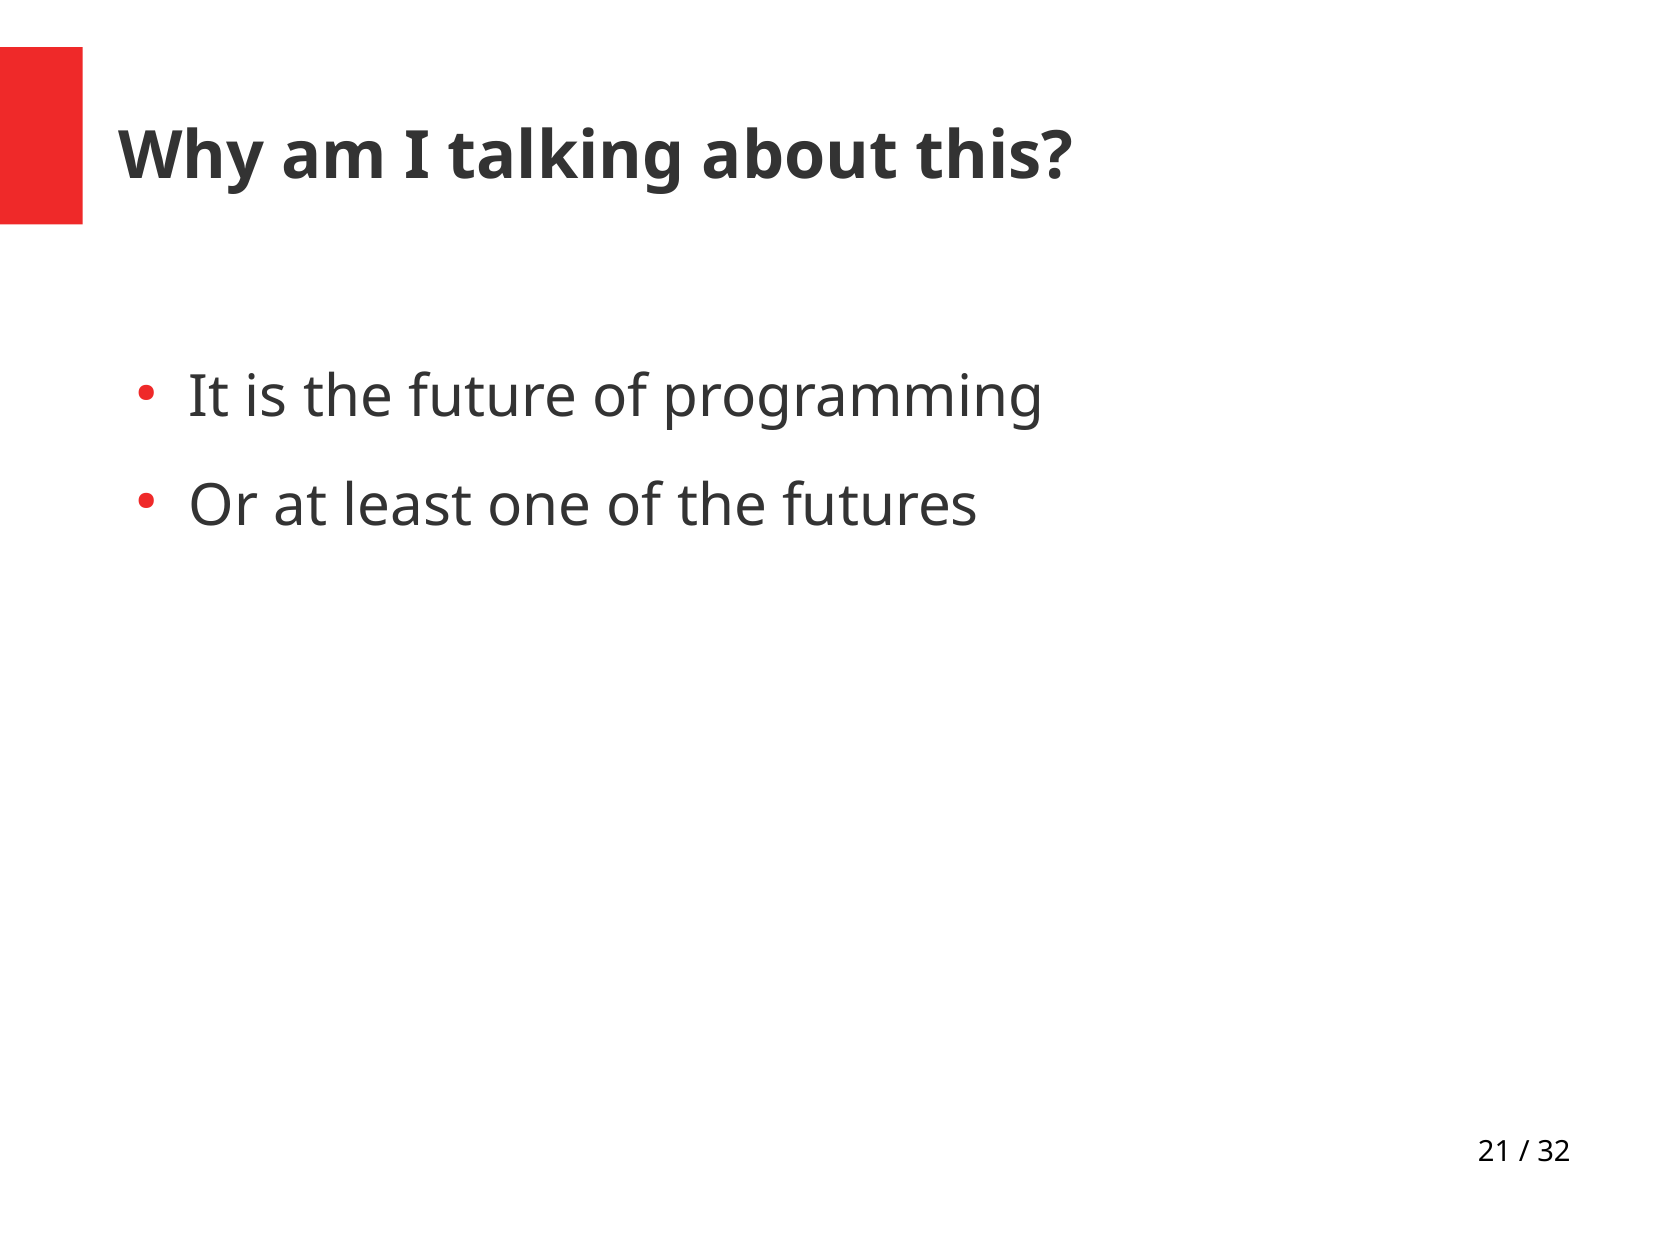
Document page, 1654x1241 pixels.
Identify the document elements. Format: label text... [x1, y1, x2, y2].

list It is the future of programming Or at least one of the futures [118, 354, 1536, 1074]
title Why am I talking about this? [118, 49, 1571, 257]
